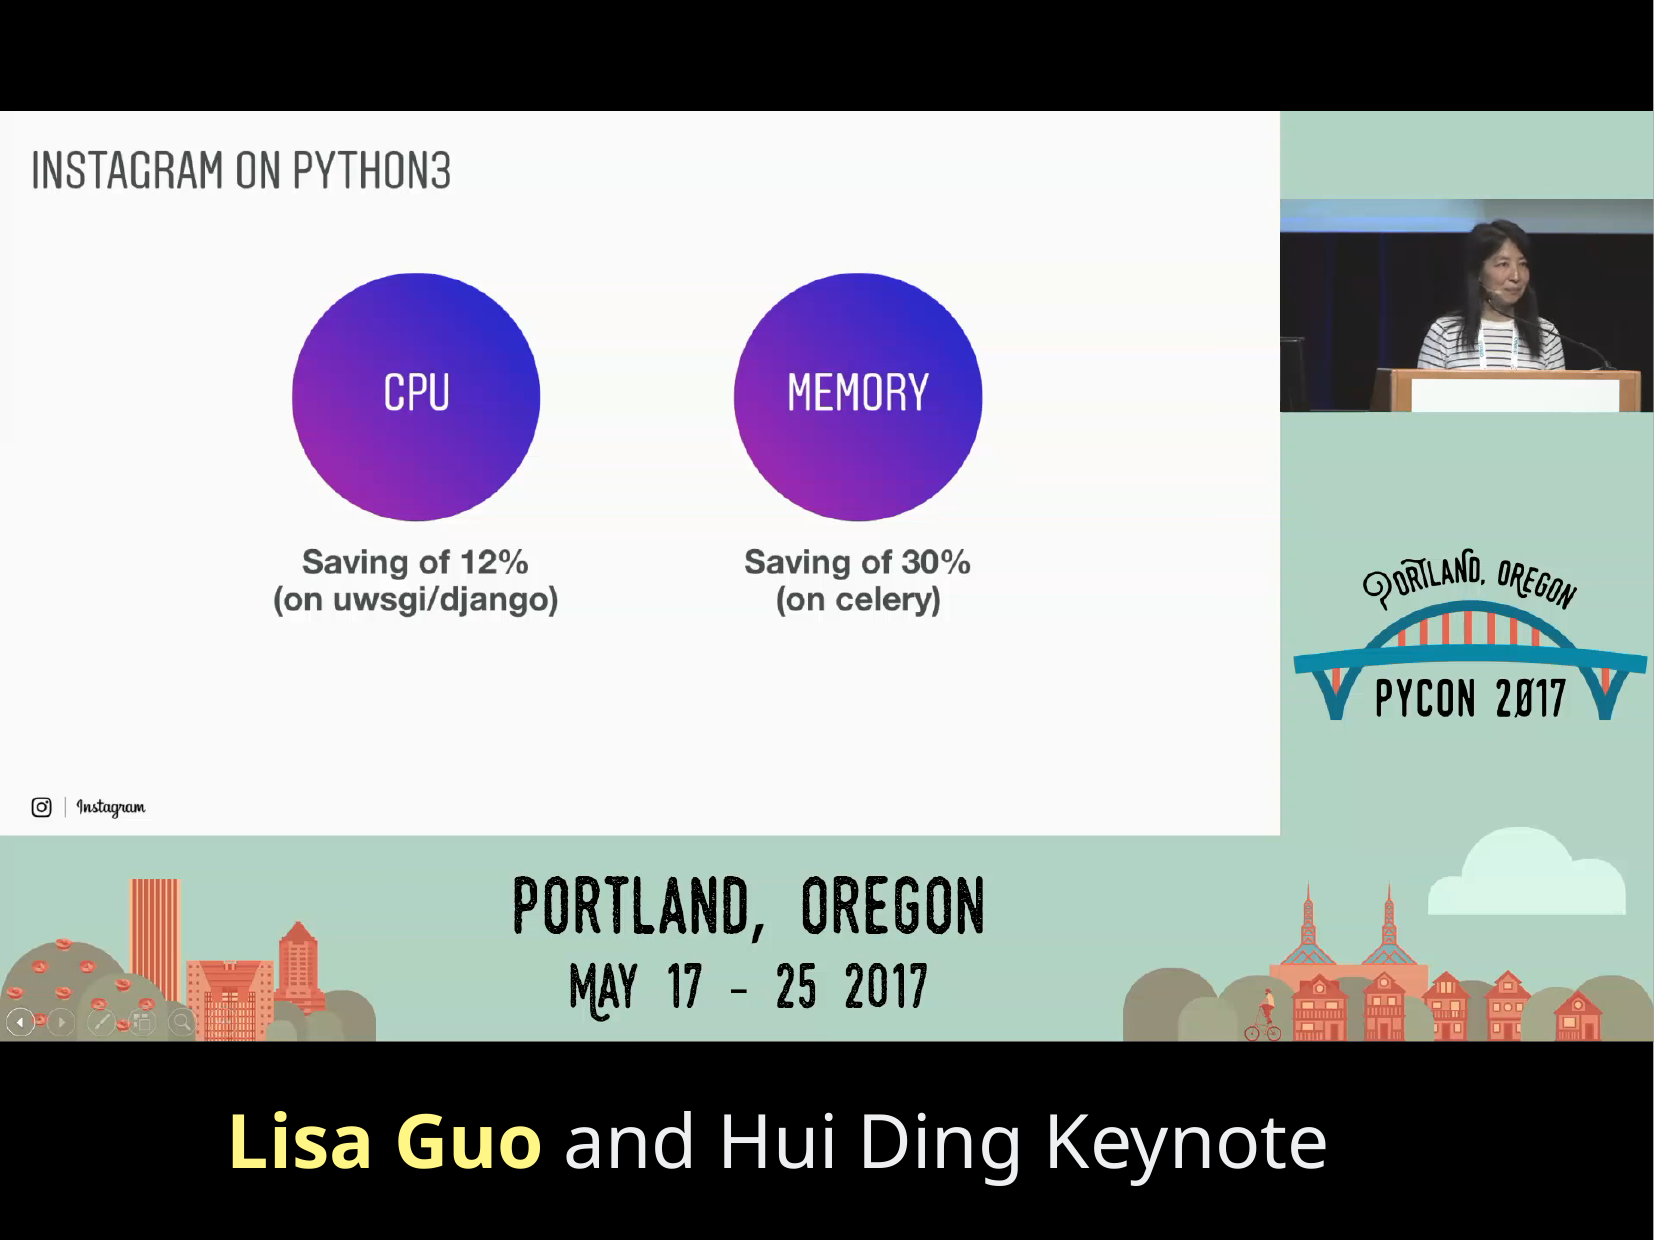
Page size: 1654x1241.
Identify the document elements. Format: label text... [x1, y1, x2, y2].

text_box Lisa Guo and Hui Ding Keynote [212, 1081, 1456, 1180]
picture [0, 111, 1654, 1042]
